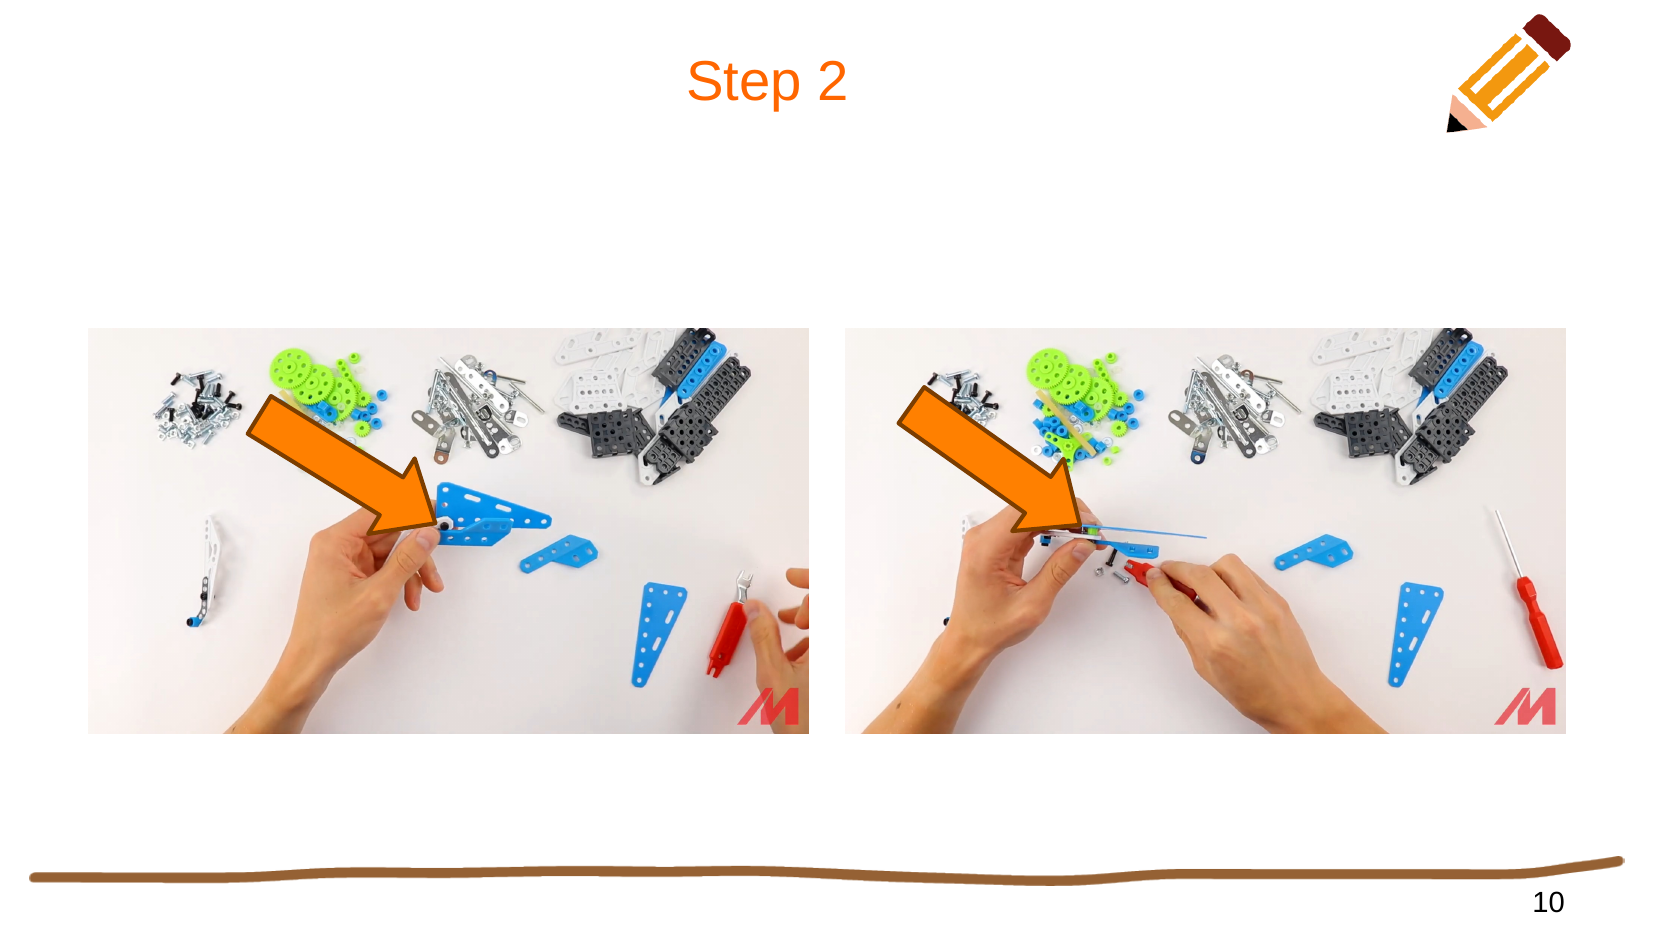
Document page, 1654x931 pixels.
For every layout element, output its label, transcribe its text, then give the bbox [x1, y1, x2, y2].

picture [29, 856, 1625, 886]
picture [845, 328, 1566, 735]
picture [1446, 14, 1571, 133]
picture [88, 328, 809, 735]
text_box [247, 396, 436, 534]
title Step 2 [88, 29, 1447, 133]
text_box [898, 387, 1081, 532]
